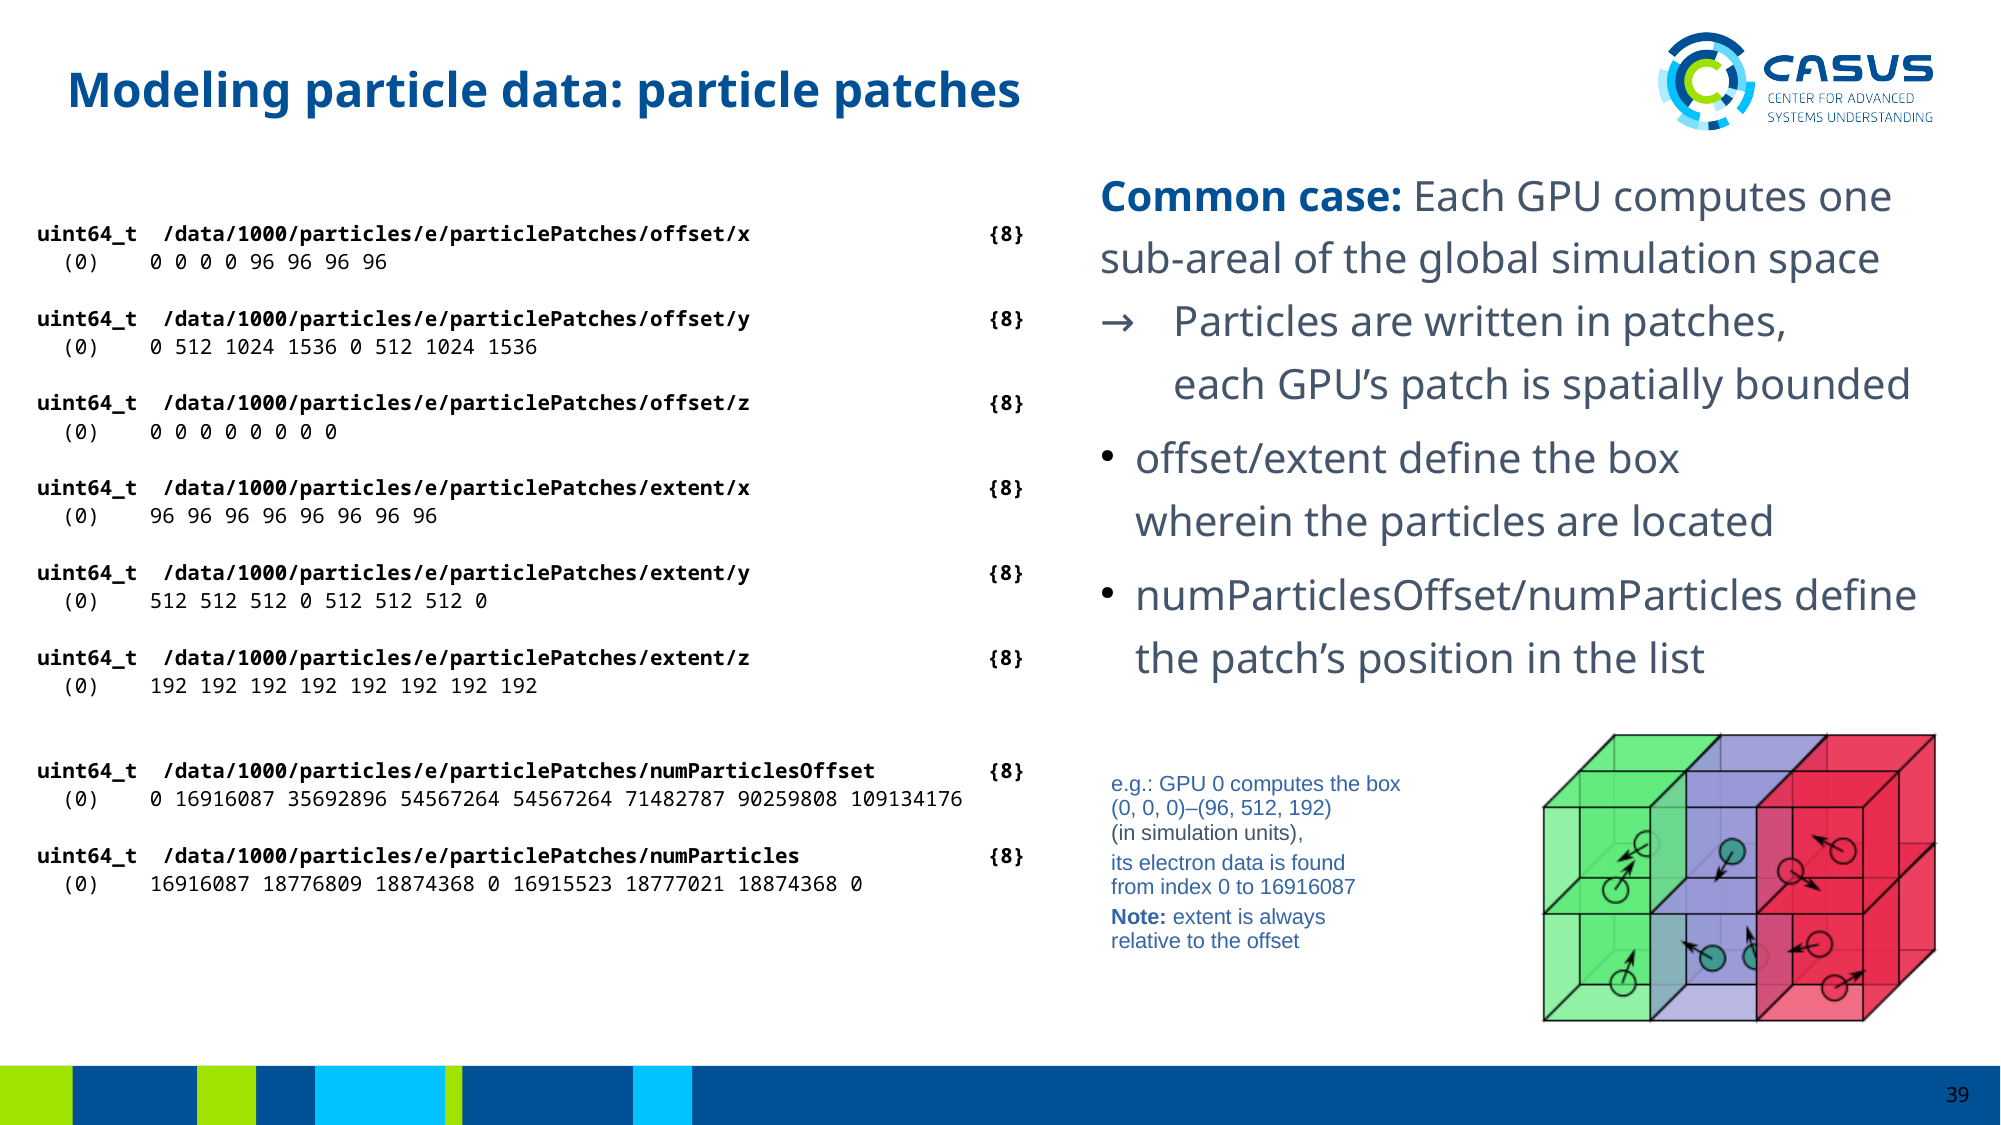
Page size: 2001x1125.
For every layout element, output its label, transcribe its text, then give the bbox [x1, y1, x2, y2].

title Modeling particle data: particle patches [66, 54, 1621, 123]
text_box e.g.: GPU 0 computes the box (0, 0, 0)–(96, 512, 192) (in simulation units), its electron data is found from index 0 to 16916087 Note: extent is always relative to the offset [1096, 764, 1443, 986]
text_box uint64_t /data/1000/particles/e/particlePatches/offset/x {8} (0) 0 0 0 0 96 96 96 96 uint64_t /data/1000/particles/e/particlePatches/offset/y {8} (0) 0 512 1024 1536 0 512 1024 1536 uint64_t /data/1000/particles/e/particlePatches/offset/z {8} (0) 0 0 0 0 0 0 0 0 uint64_t /data/1000/particles/e/particlePatches/extent/x {8} (0) 96 96 96 96 96 96 96 96 uint64_t /data/1000/particles/e/particlePatches/extent/y {8} (0) 512 512 512 0 512 512 512 0 uint64_t /data/1000/particles/e/particlePatches/extent/z {8} (0) 192 192 192 192 192 192 192 192 uint64_t /data/1000/particles/e/particlePatches/numParticlesOffset {8} (0) 0 16916087 35692896 54567264 54567264 71482787 90259808 109134176 uint64_t /data/1000/particles/e/particlePatches/numParticles {8} (0) 16916087 18776809 18874368 0 16915523 18777021 18874368 0 [0, 211, 1040, 1047]
list Common case: Each GPU computes one sub-areal of the global simulation space → Particles are written in patches, each GPU’s patch is spatially bounded offset/extent define the box wherein the particles are located numParticlesOffset/numParticles define the patch’s position in the list [1041, 160, 1919, 866]
picture [1658, 32, 1933, 131]
picture [1523, 722, 1947, 1039]
